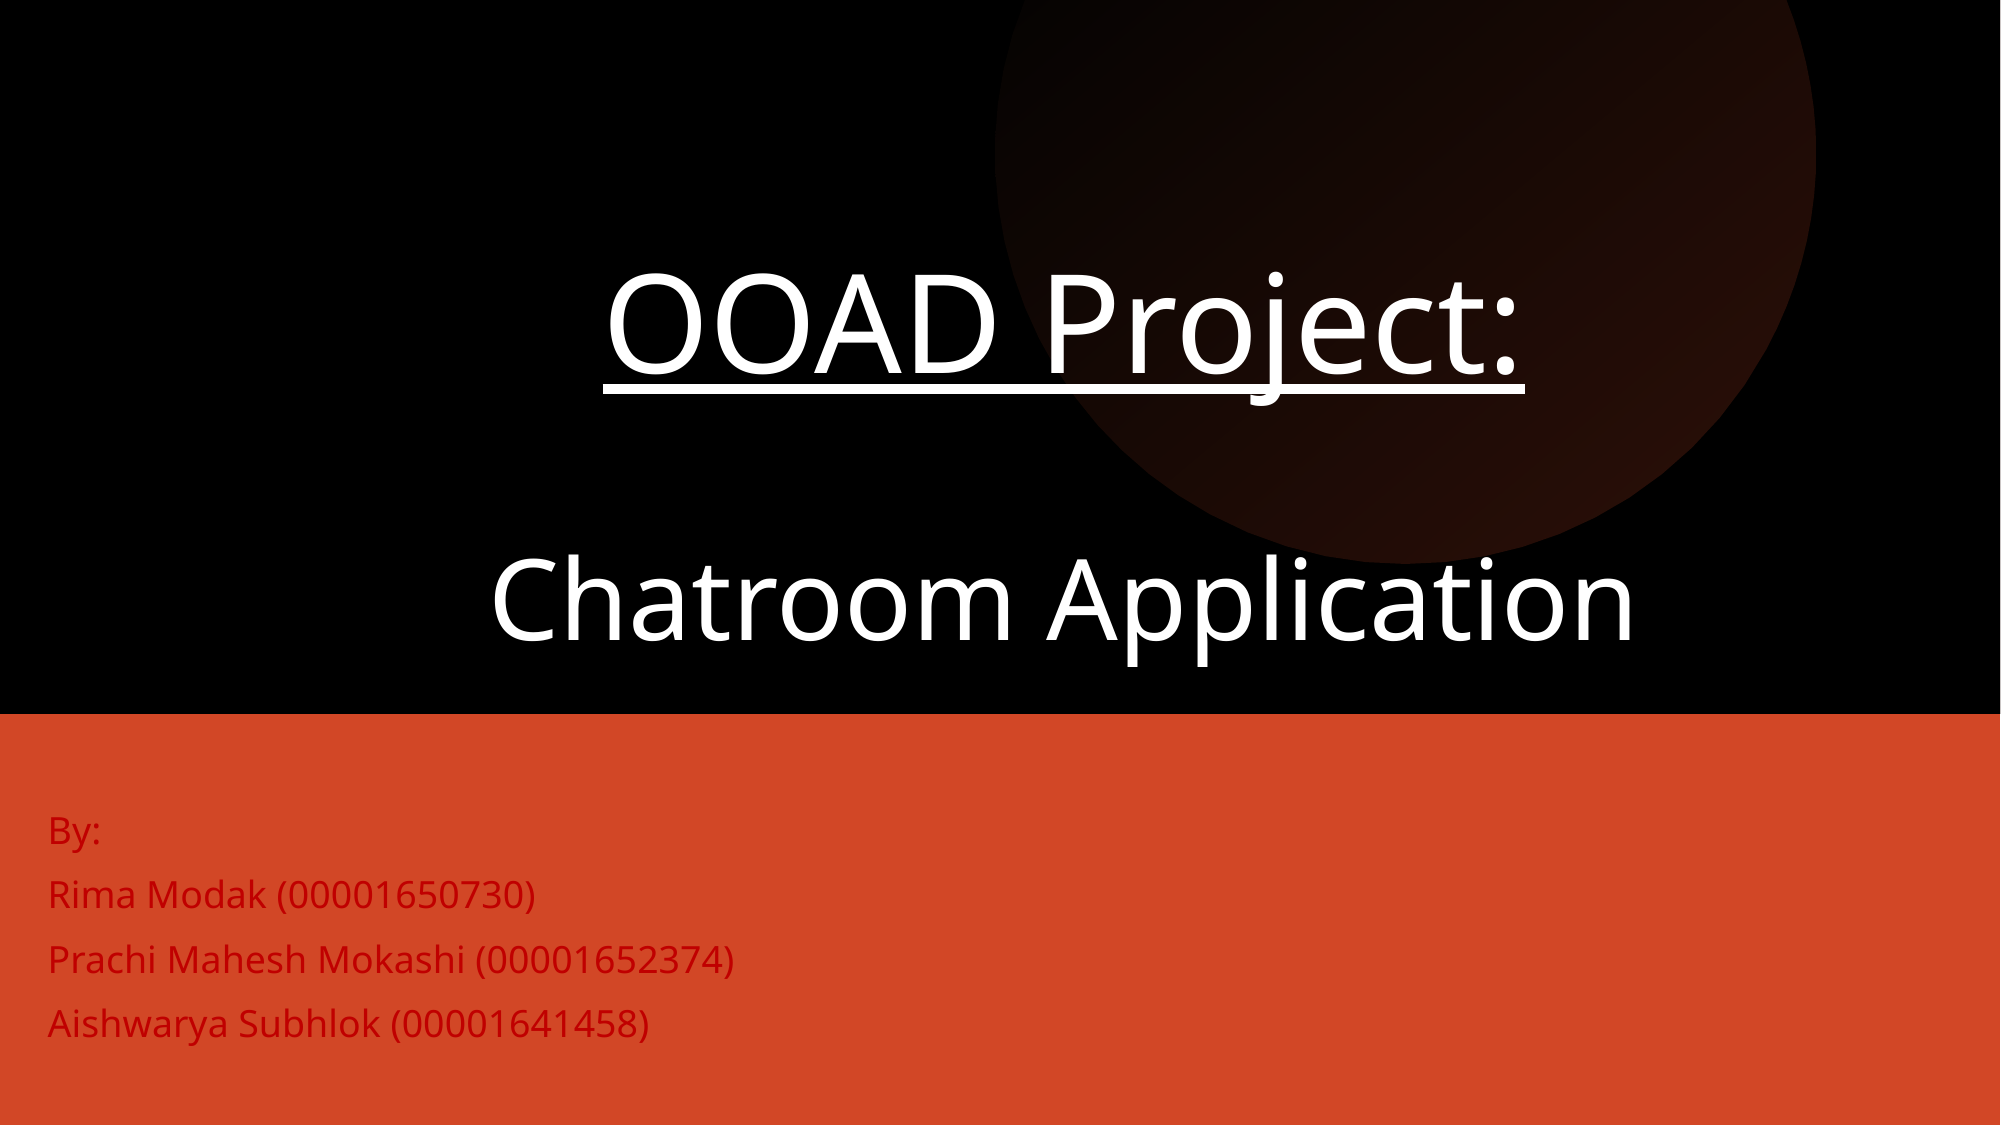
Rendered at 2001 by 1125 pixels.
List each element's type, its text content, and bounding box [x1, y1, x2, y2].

subtitle By: Rima Modak (00001650730) Prachi Mahesh Mokashi (00001652374) Aishwarya Subhlok (00001641458) [32, 799, 1864, 1056]
text_box [0, 0, 2000, 1125]
title OOAD Project: Chatroom Application [239, 194, 1889, 676]
